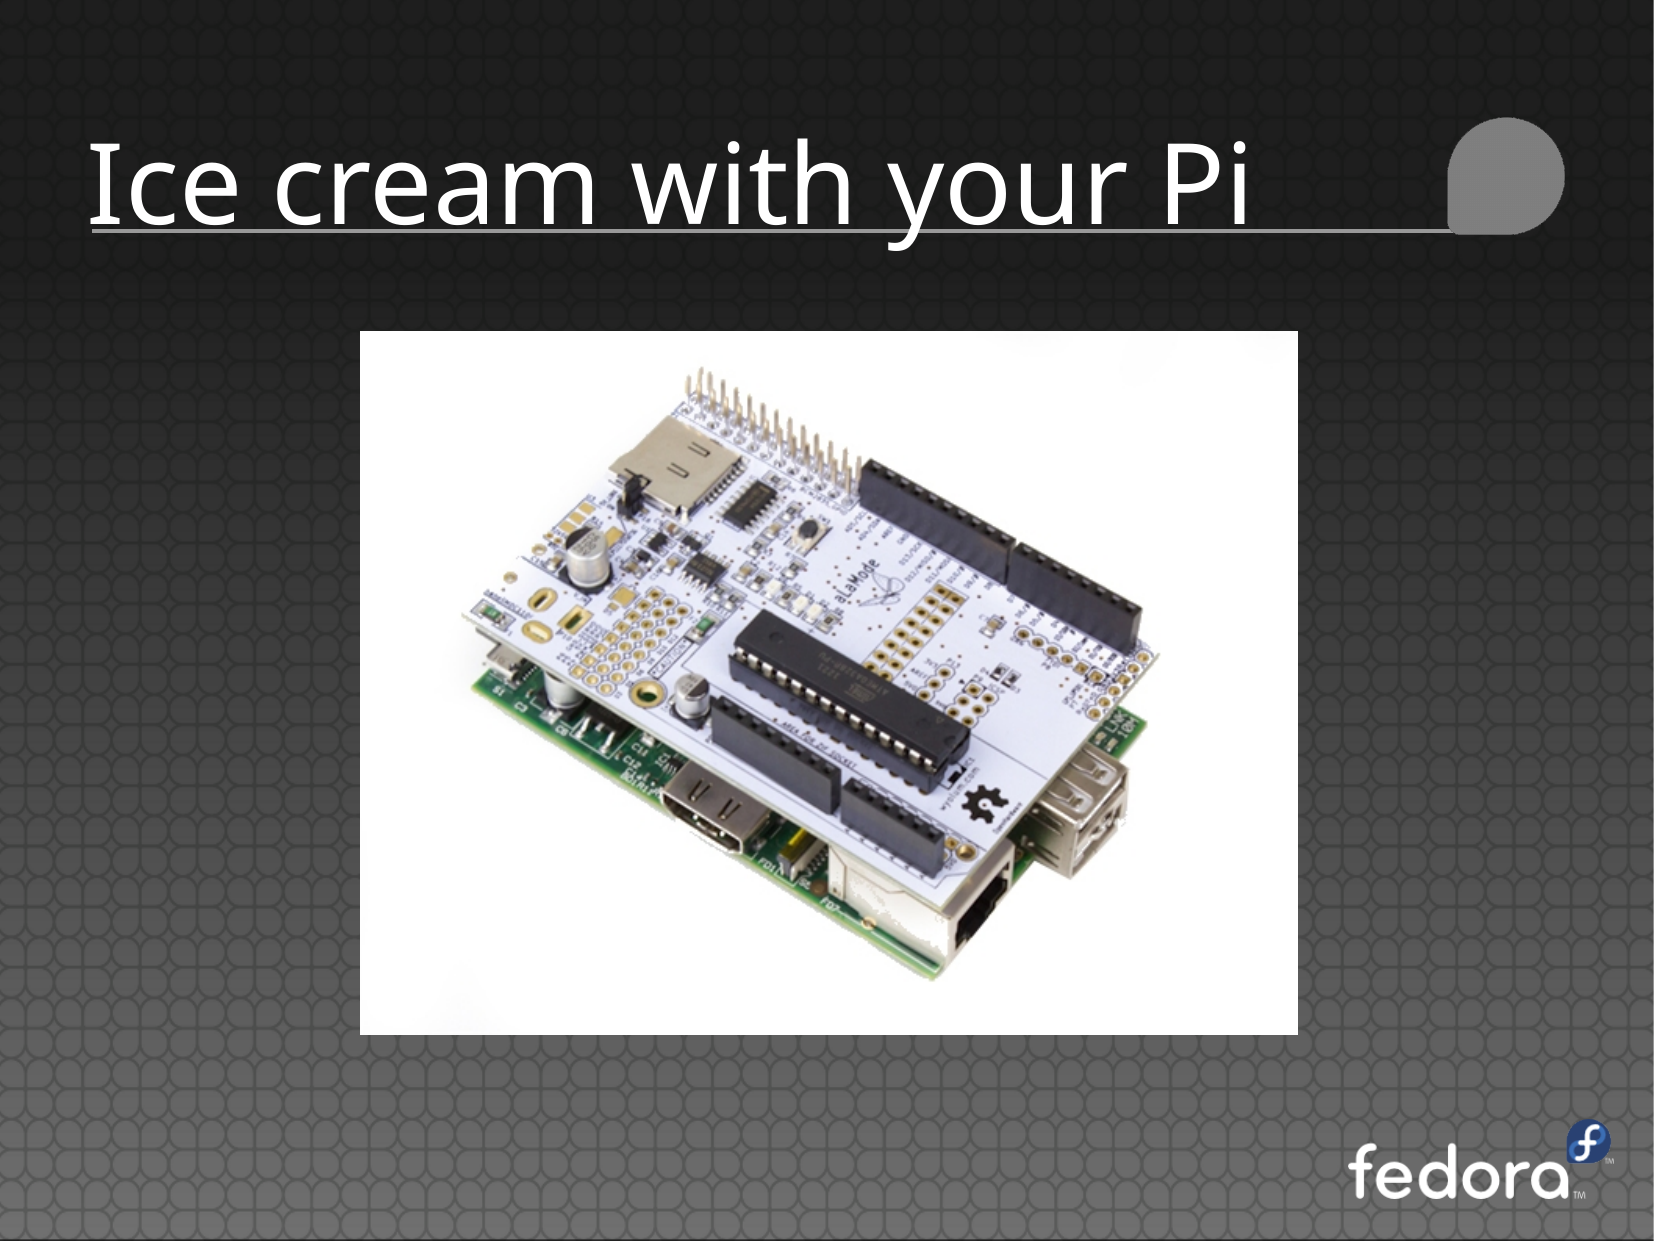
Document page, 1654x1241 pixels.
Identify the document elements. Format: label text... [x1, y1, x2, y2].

picture [0, 0, 1654, 1241]
title Ice cream with your Pi [86, 112, 1576, 249]
